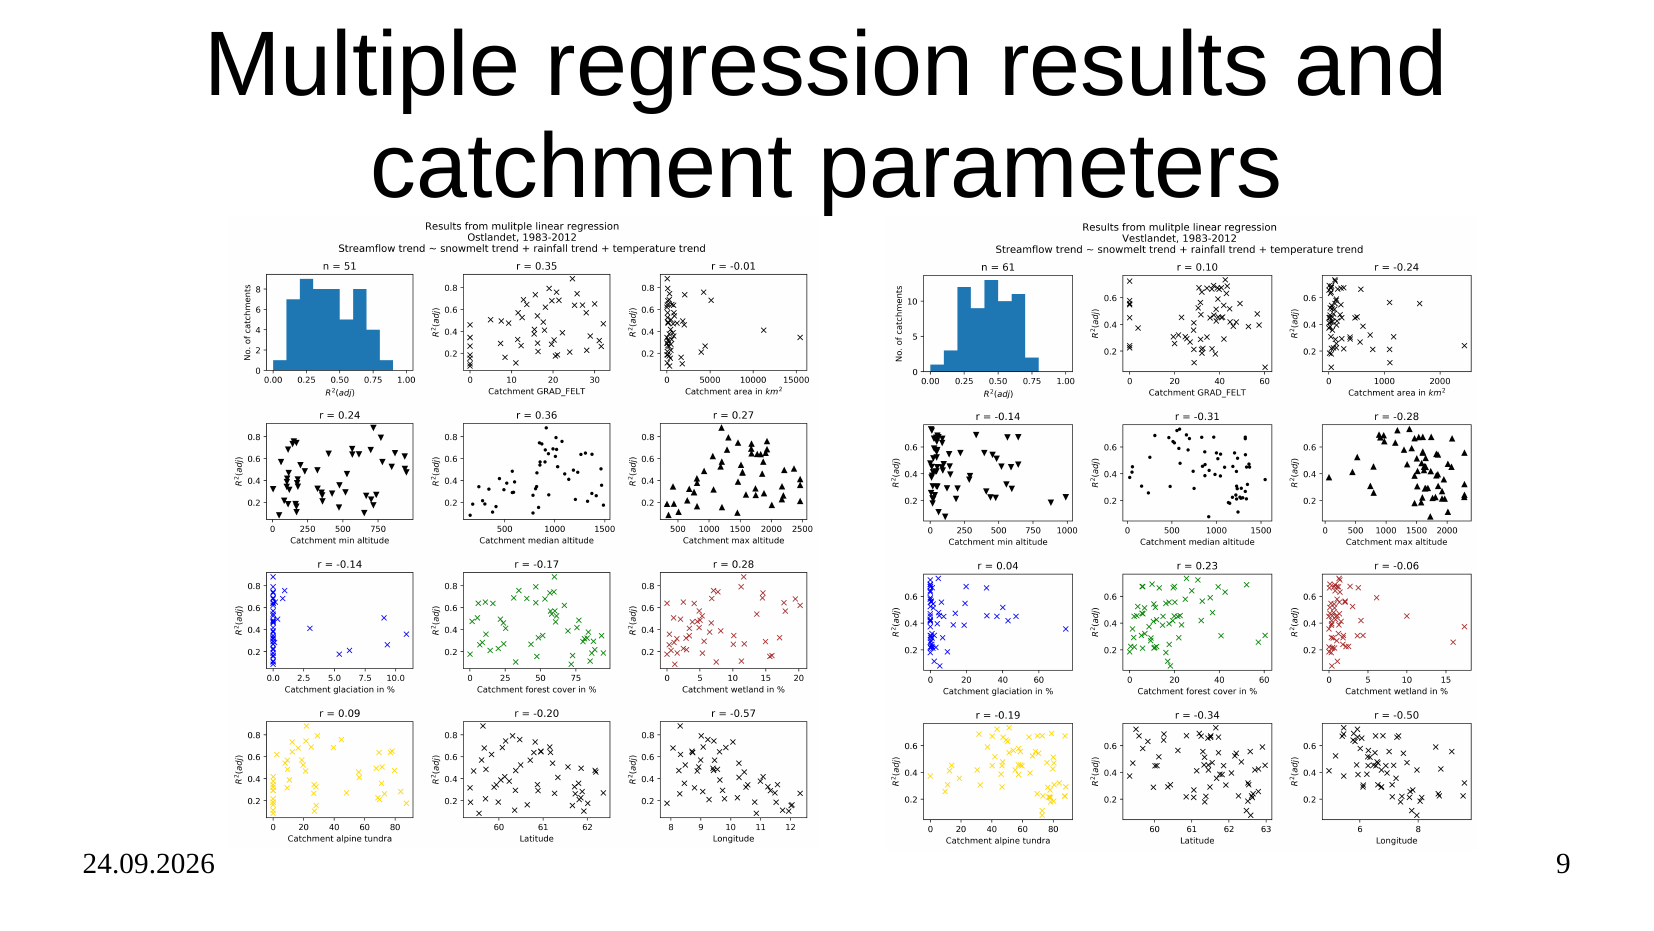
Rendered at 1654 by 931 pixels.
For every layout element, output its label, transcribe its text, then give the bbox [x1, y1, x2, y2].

picture [228, 218, 819, 849]
picture [885, 218, 1477, 851]
title Multiple regression results and catchment parameters [82, 12, 1571, 218]
